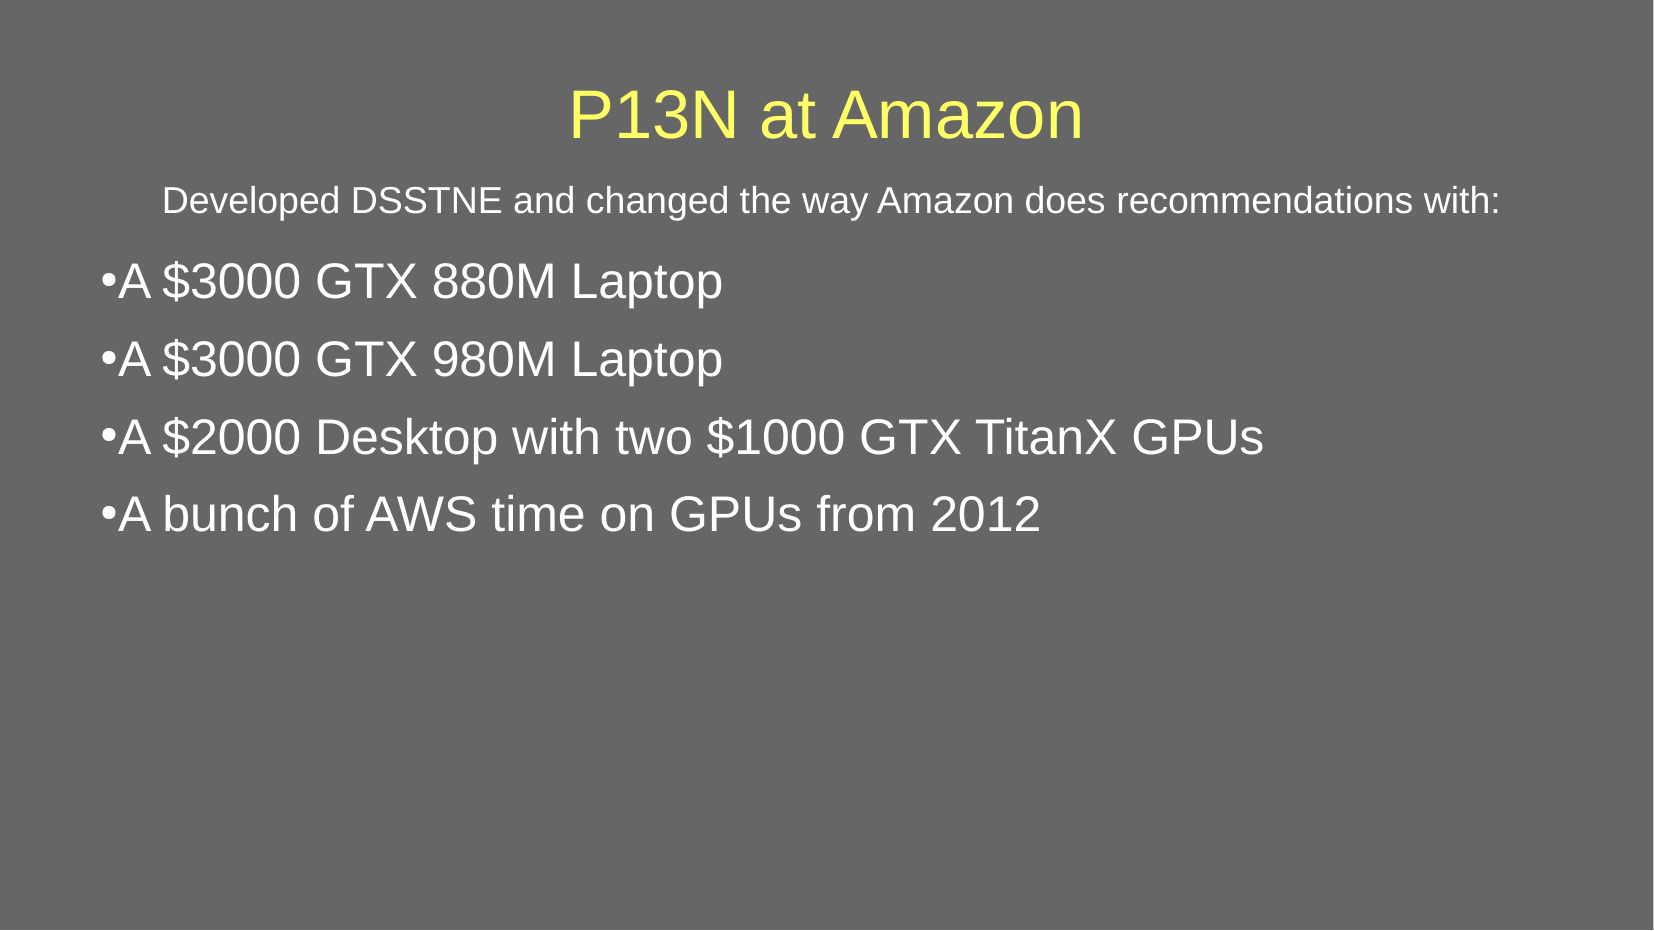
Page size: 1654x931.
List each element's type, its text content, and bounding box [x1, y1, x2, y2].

text_box Developed DSSTNE and changed the way Amazon does recommendations with: [111, 172, 1516, 230]
title P13N at Amazon [82, 36, 1571, 193]
list A $3000 GTX 880M Laptop A $3000 GTX 980M Laptop A $2000 Desktop with two $1000 GTX TitanX GPUs A bunch of AWS time on GPUs from 2012 [82, 253, 1571, 793]
